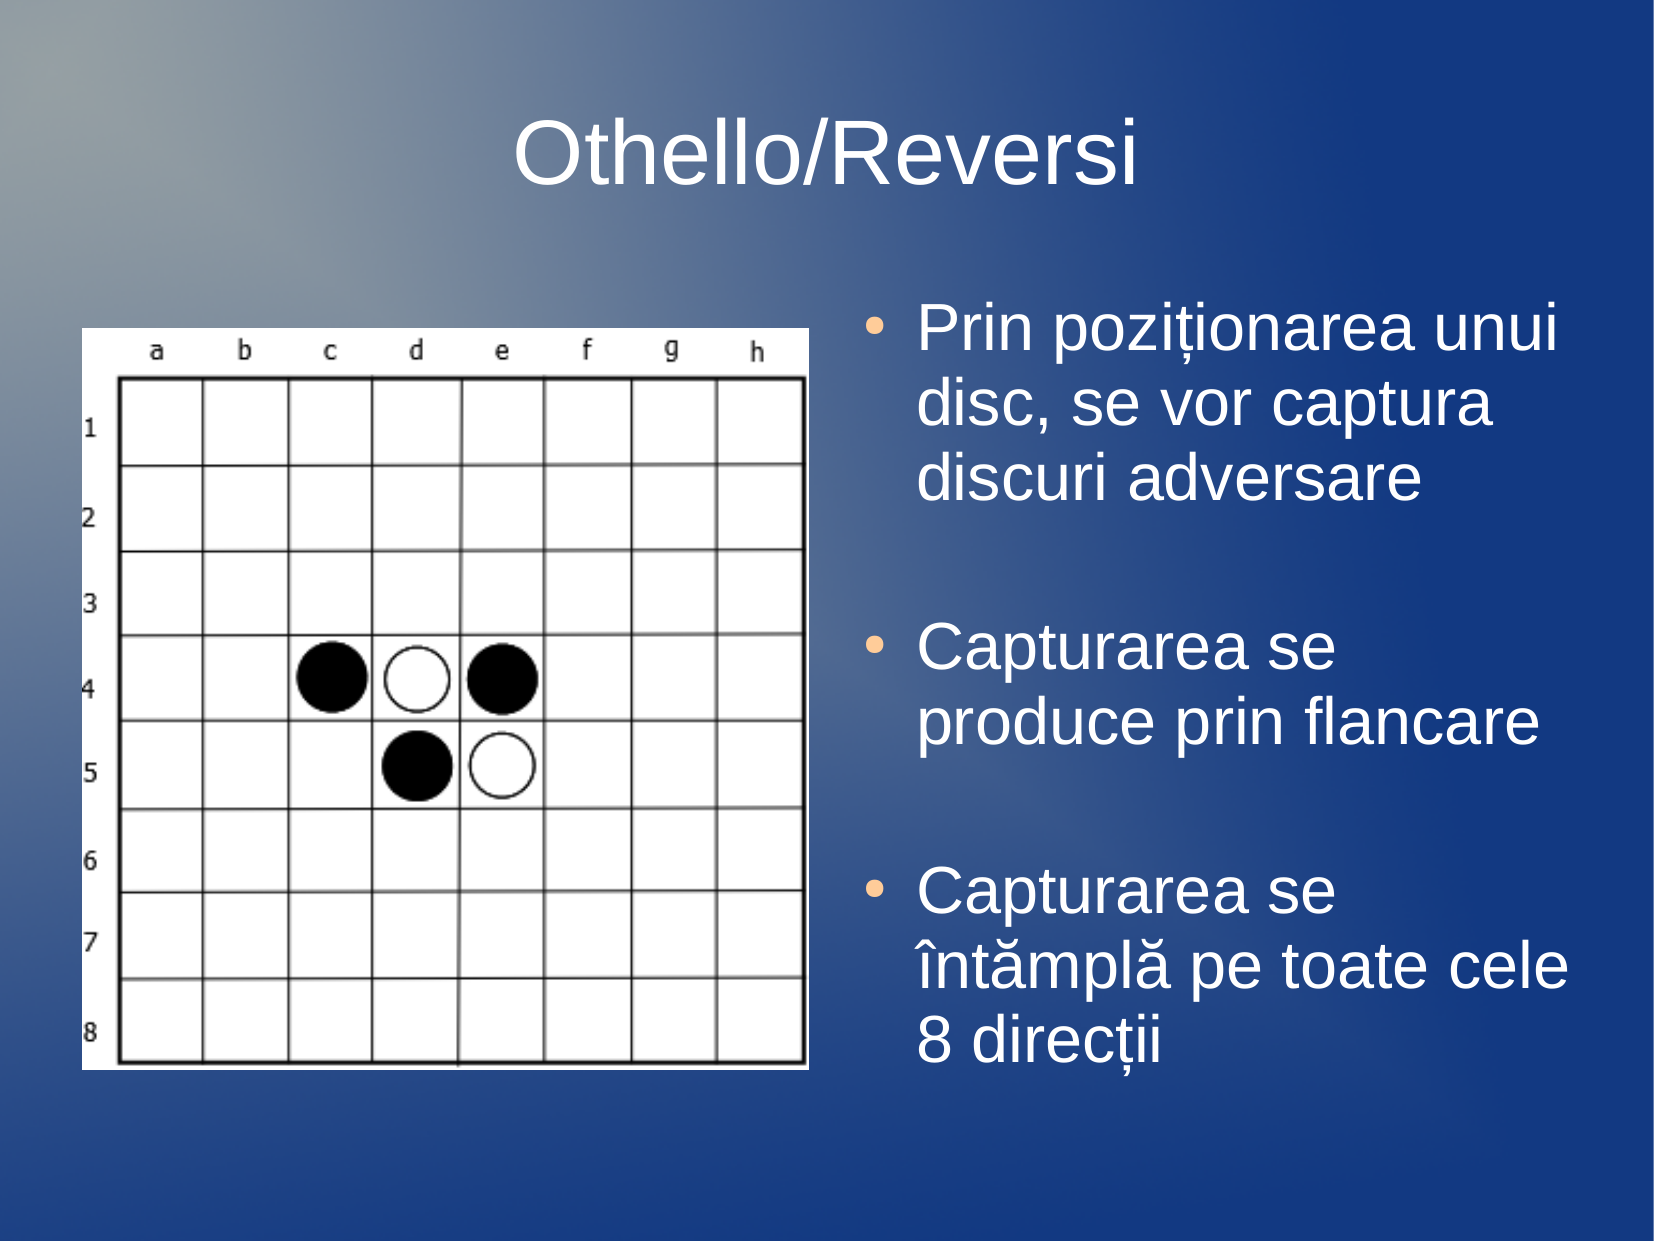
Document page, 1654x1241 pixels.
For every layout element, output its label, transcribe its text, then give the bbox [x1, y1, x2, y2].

picture [0, 0, 1654, 1241]
title Othello/Reversi [82, 49, 1571, 257]
list Prin poziționarea unui disc, se vor captura discuri adversare Capturarea se produce prin flancare Capturarea se întămplă pe toate cele 8 direcții [845, 290, 1572, 1109]
